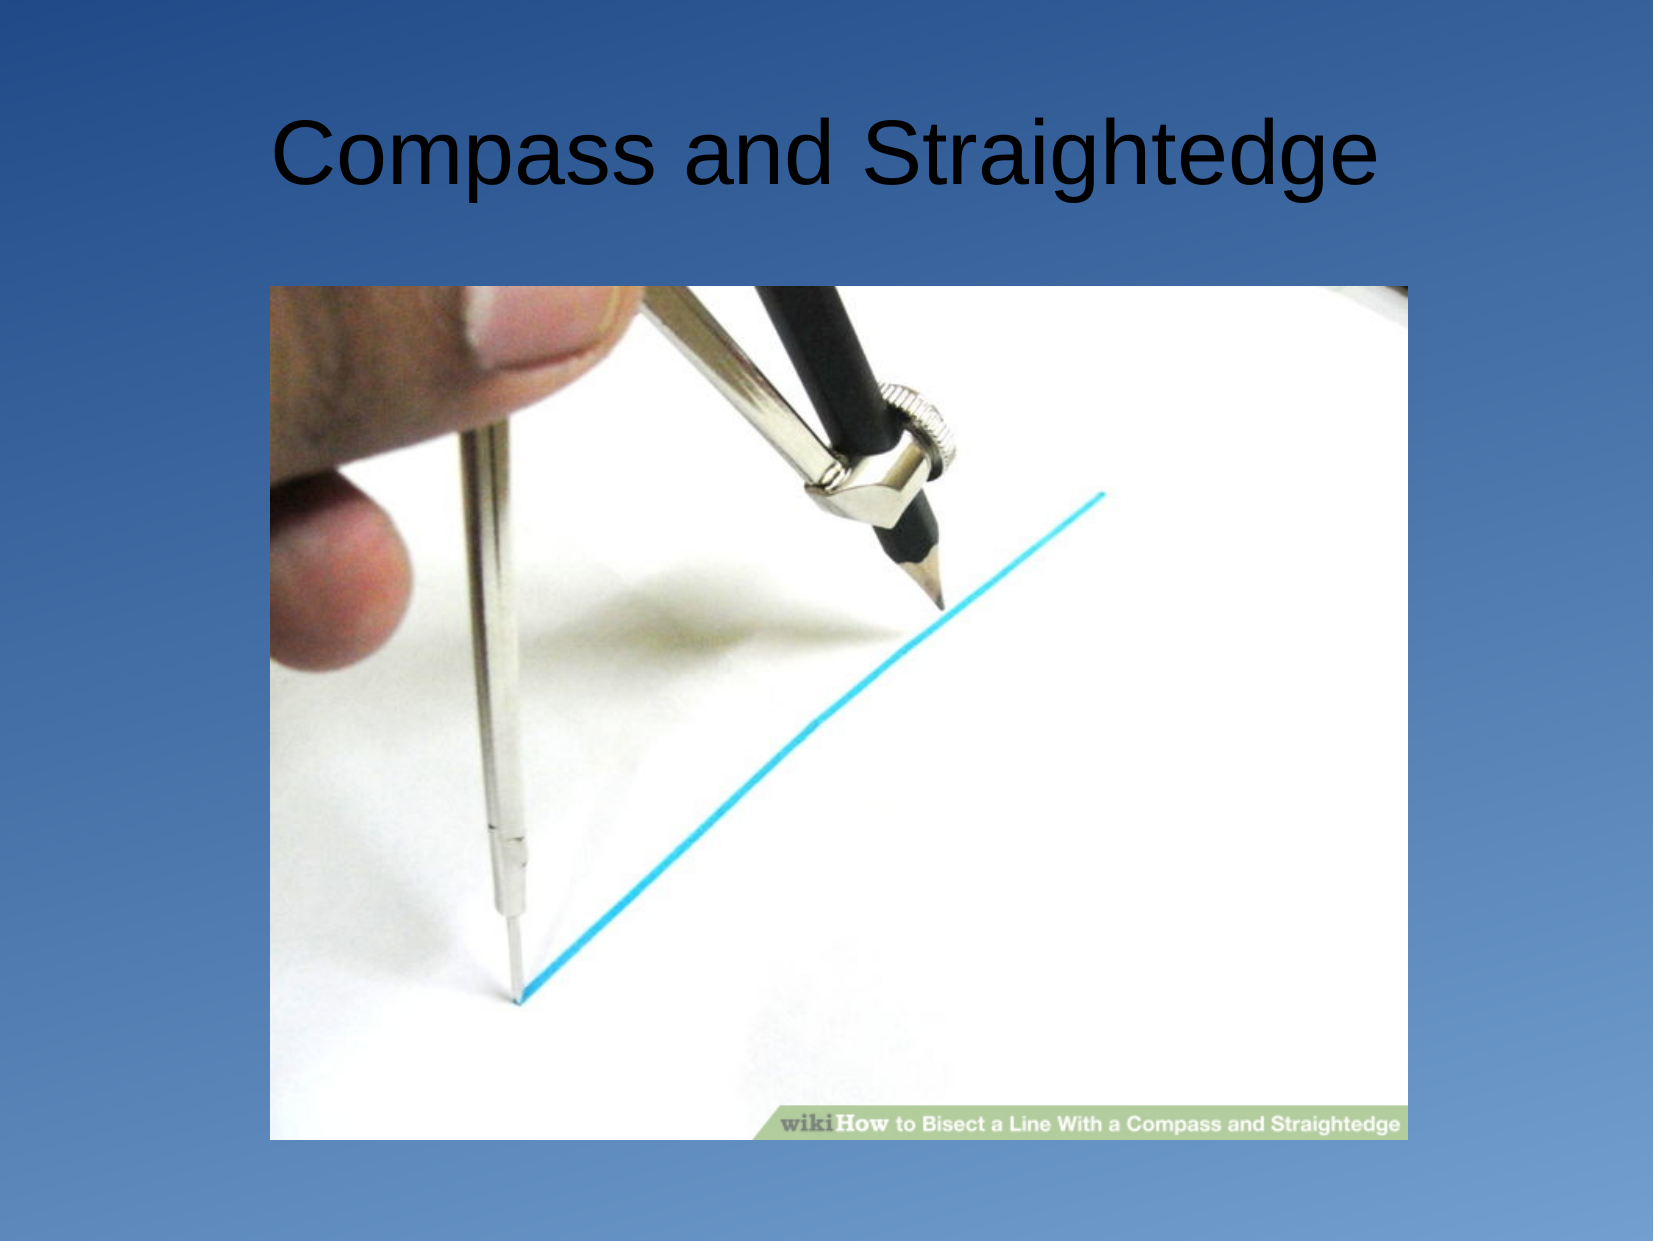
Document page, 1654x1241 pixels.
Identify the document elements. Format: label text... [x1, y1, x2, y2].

picture [270, 286, 1408, 1141]
title Compass and Straightedge [82, 49, 1571, 257]
